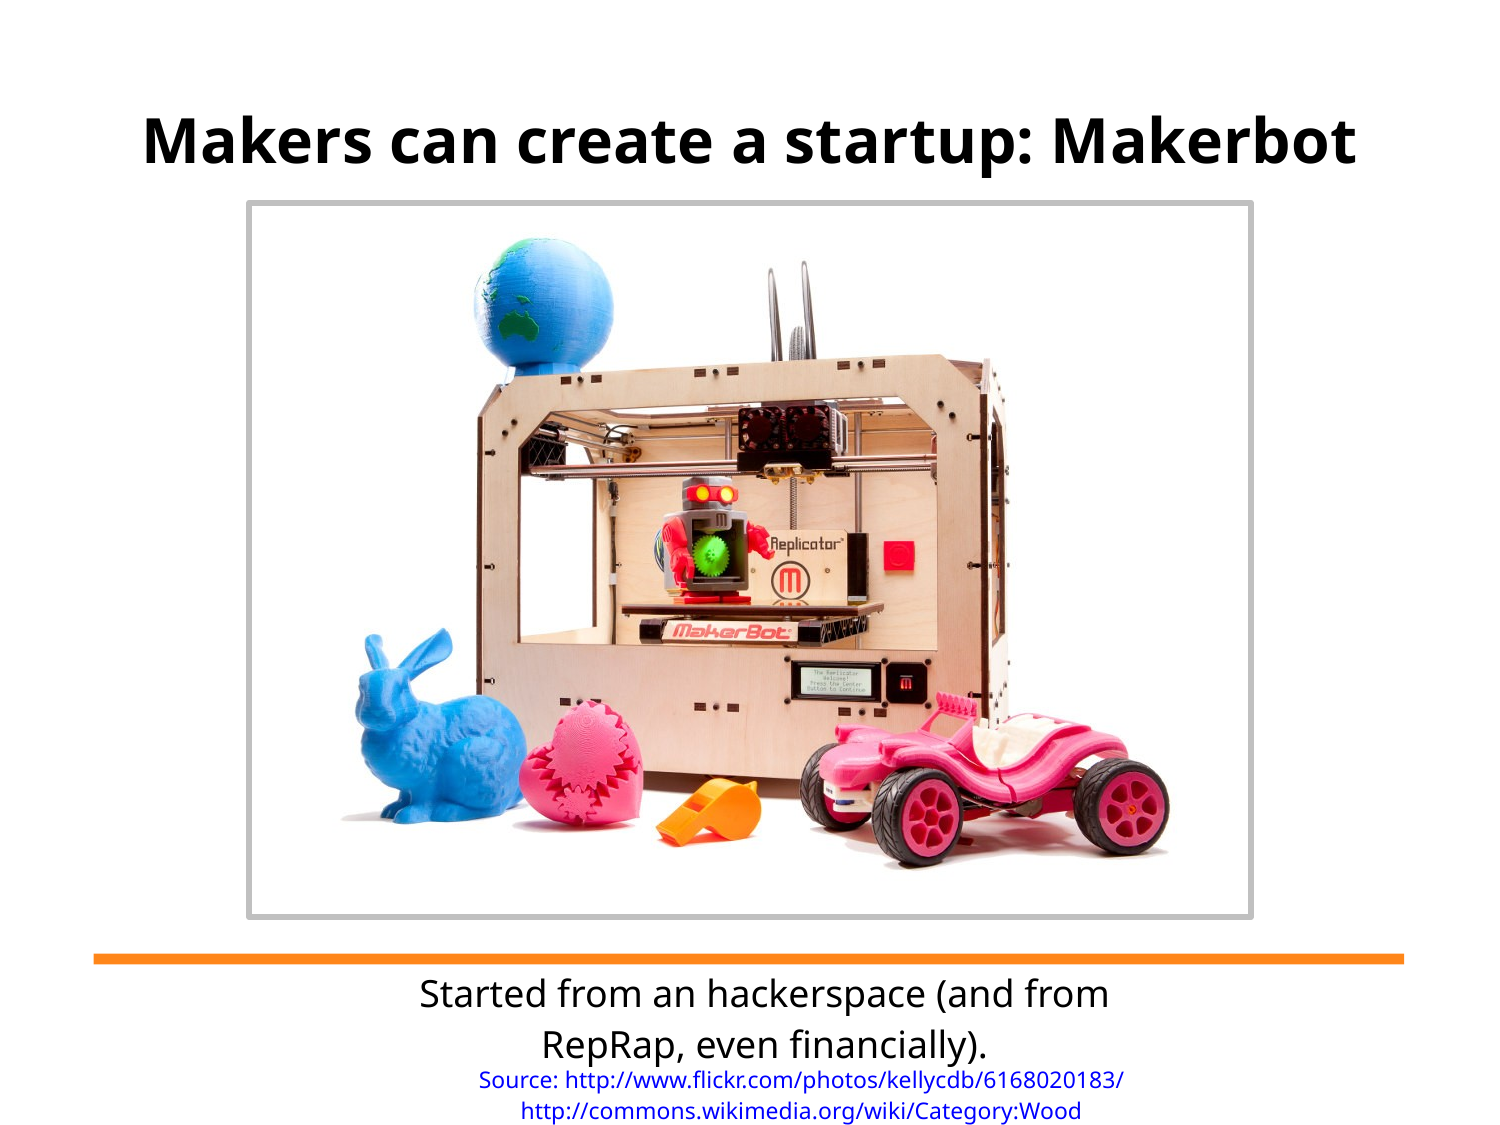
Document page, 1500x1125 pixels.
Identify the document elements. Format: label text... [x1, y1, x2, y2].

text_box Source: http://www.flickr.com/photos/kellycdb/6168020183/ http://commons.wikimedia.org/wiki/Category:Wood [463, 1056, 1037, 1123]
text_box Started from an hackerspace (and from RepRap, even financially). [382, 960, 1148, 1064]
picture [1039, 1073, 1046, 1086]
title Makers can create a startup: Makerbot [75, 44, 1425, 233]
picture [0, 0, 1500, 1125]
